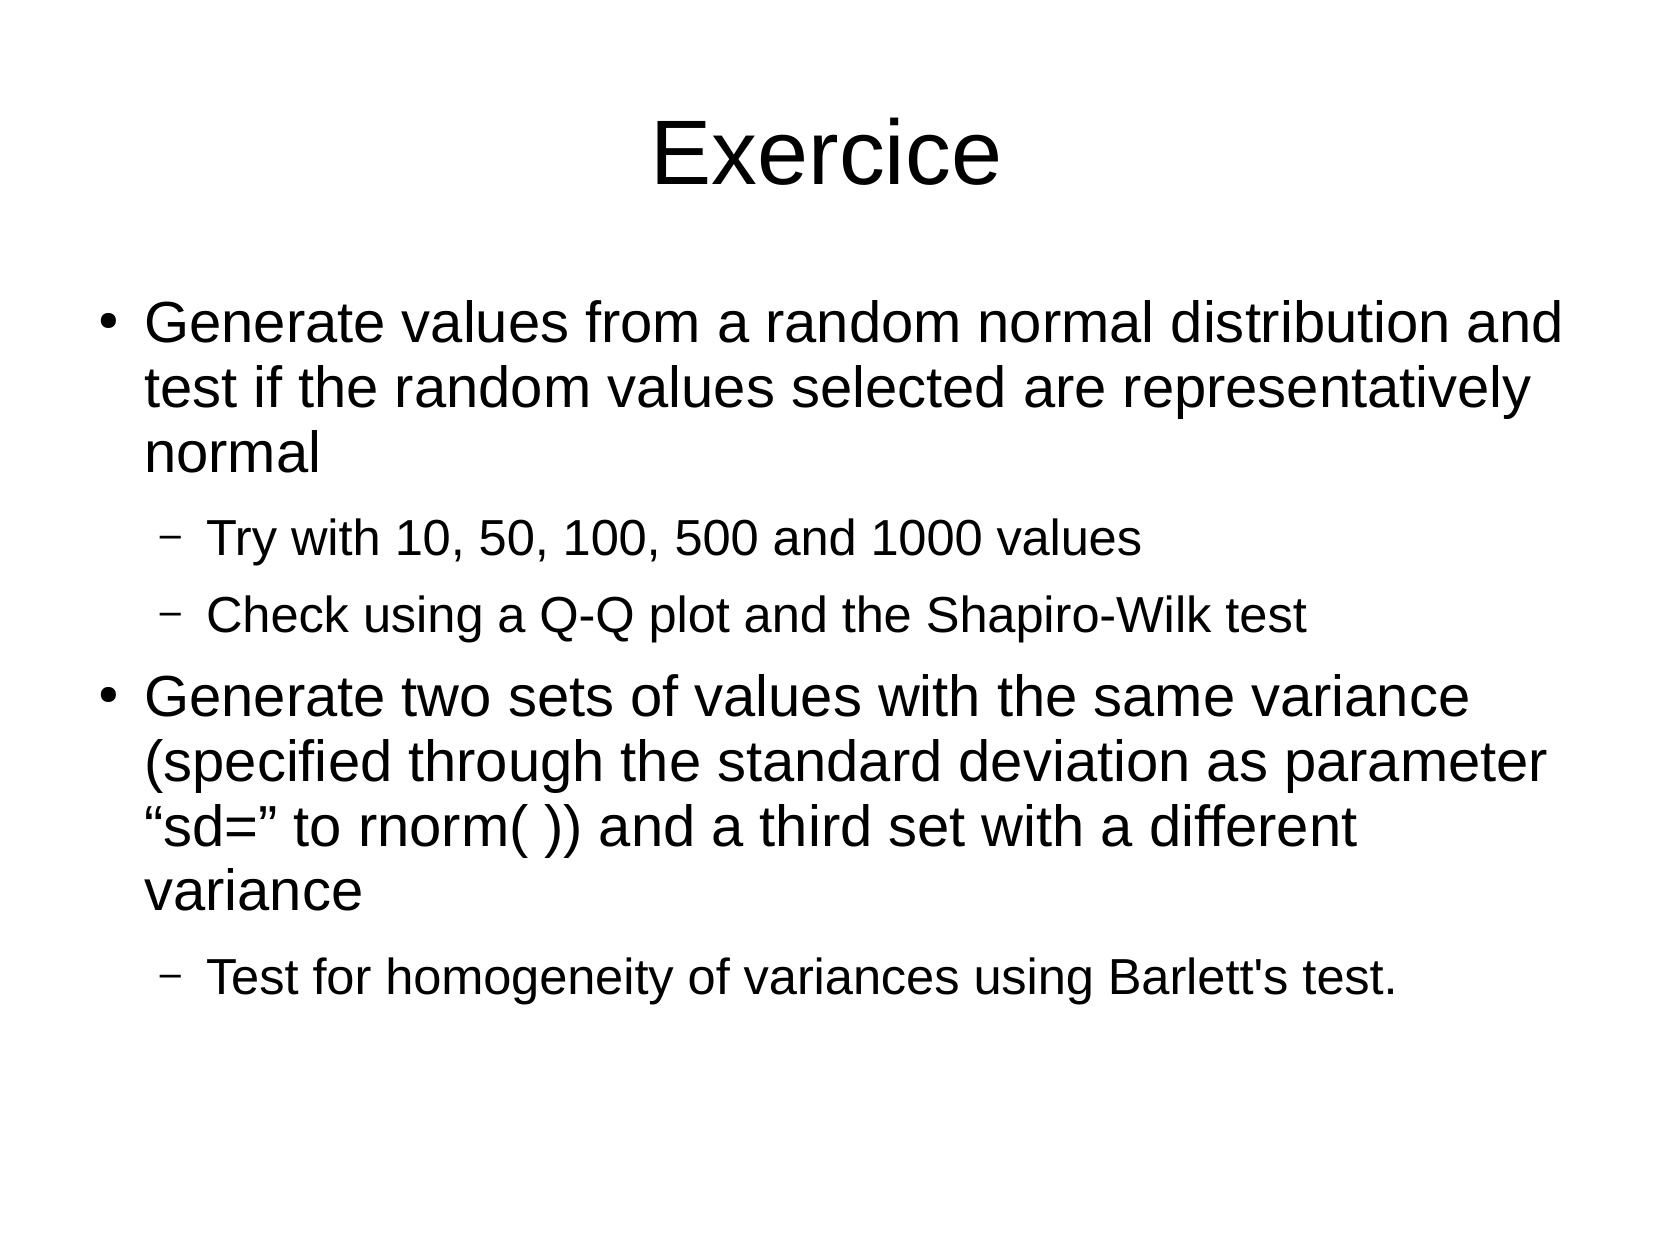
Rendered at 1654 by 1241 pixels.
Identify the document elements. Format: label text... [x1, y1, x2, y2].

title Exercice [82, 49, 1571, 257]
list Generate values from a random normal distribution and test if the random values selected are representatively normal Try with 10, 50, 100, 500 and 1000 values Check using a Q-Q plot and the Shapiro-Wilk test Generate two sets of values with the same variance (specified through the standard deviation as parameter “sd=” to rnorm( )) and a third set with a different variance Test for homogeneity of variances using Barlett's test. [82, 290, 1571, 1010]
